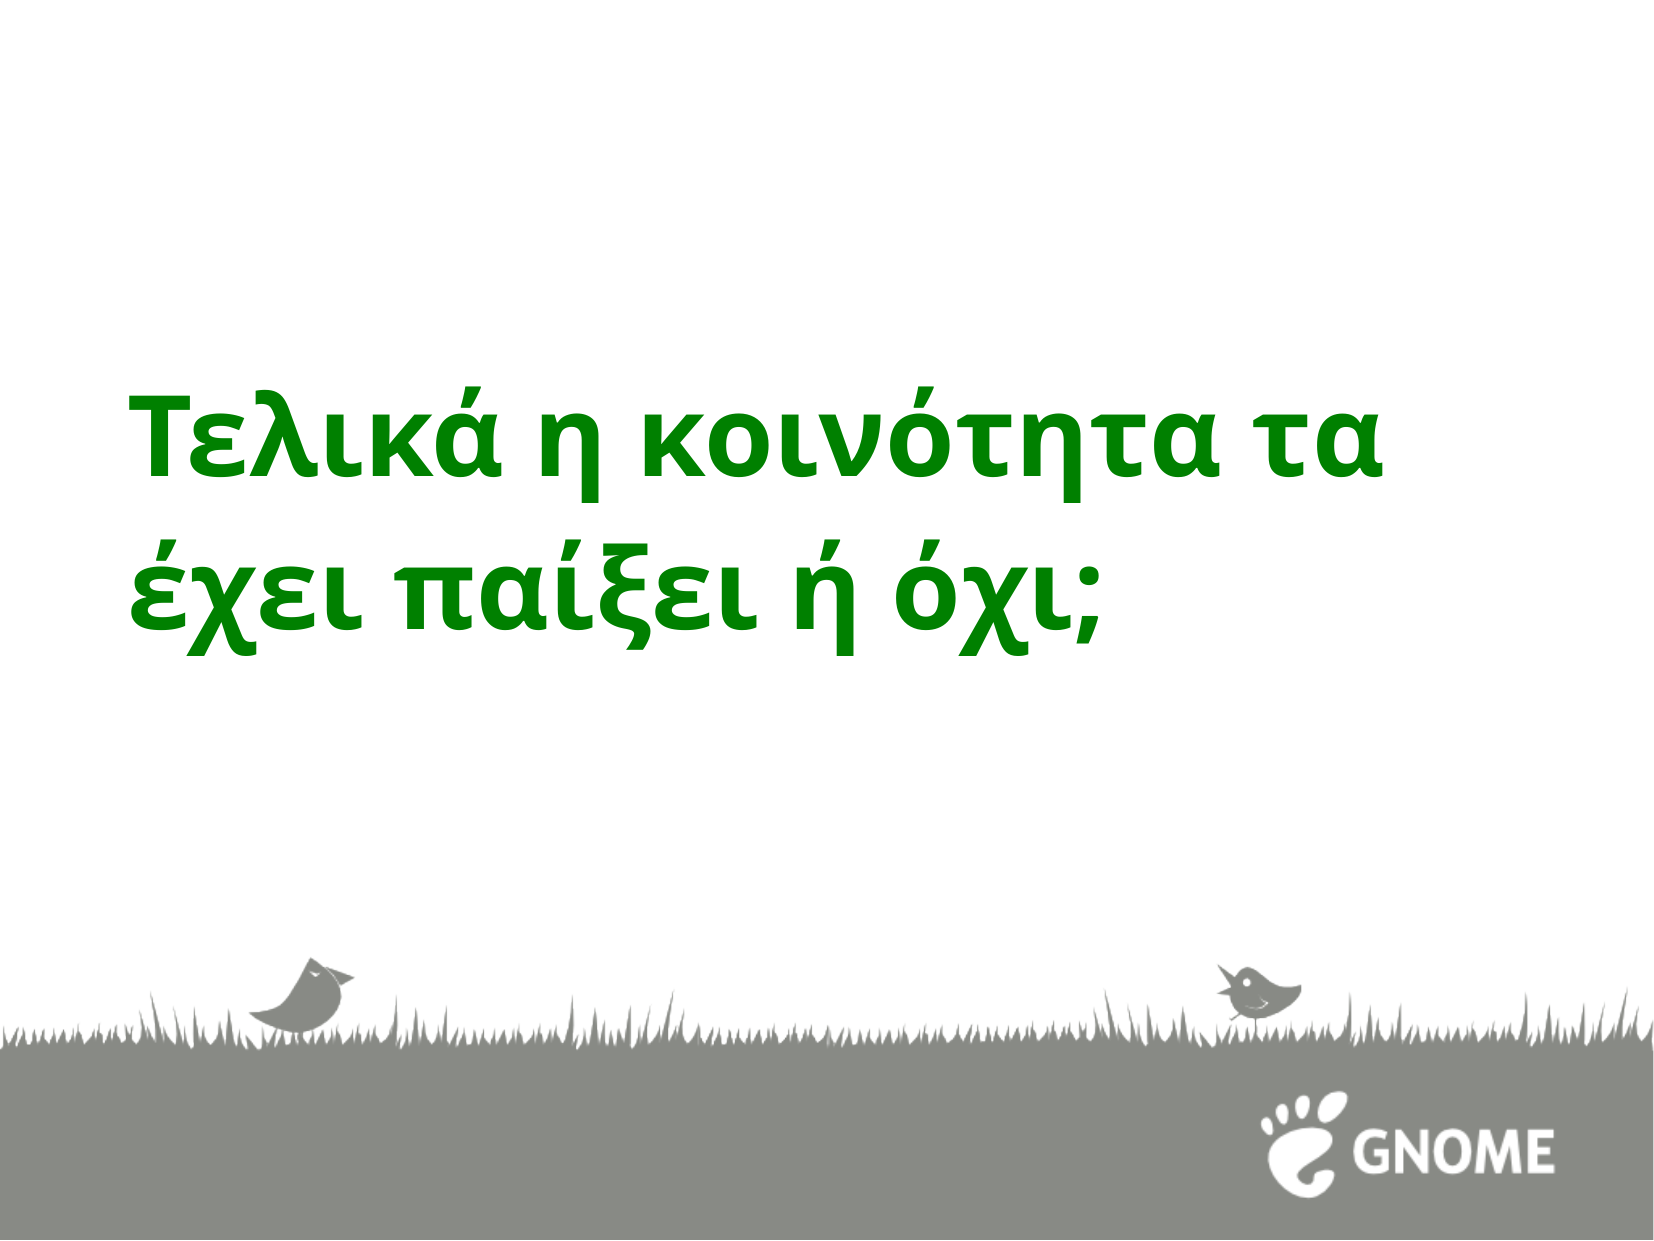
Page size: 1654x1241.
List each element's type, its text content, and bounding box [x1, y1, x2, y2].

picture [0, 0, 1654, 1241]
text_box Τελικά η κοινότητα τα έχει παίξει ή όχι; [112, 348, 1538, 671]
